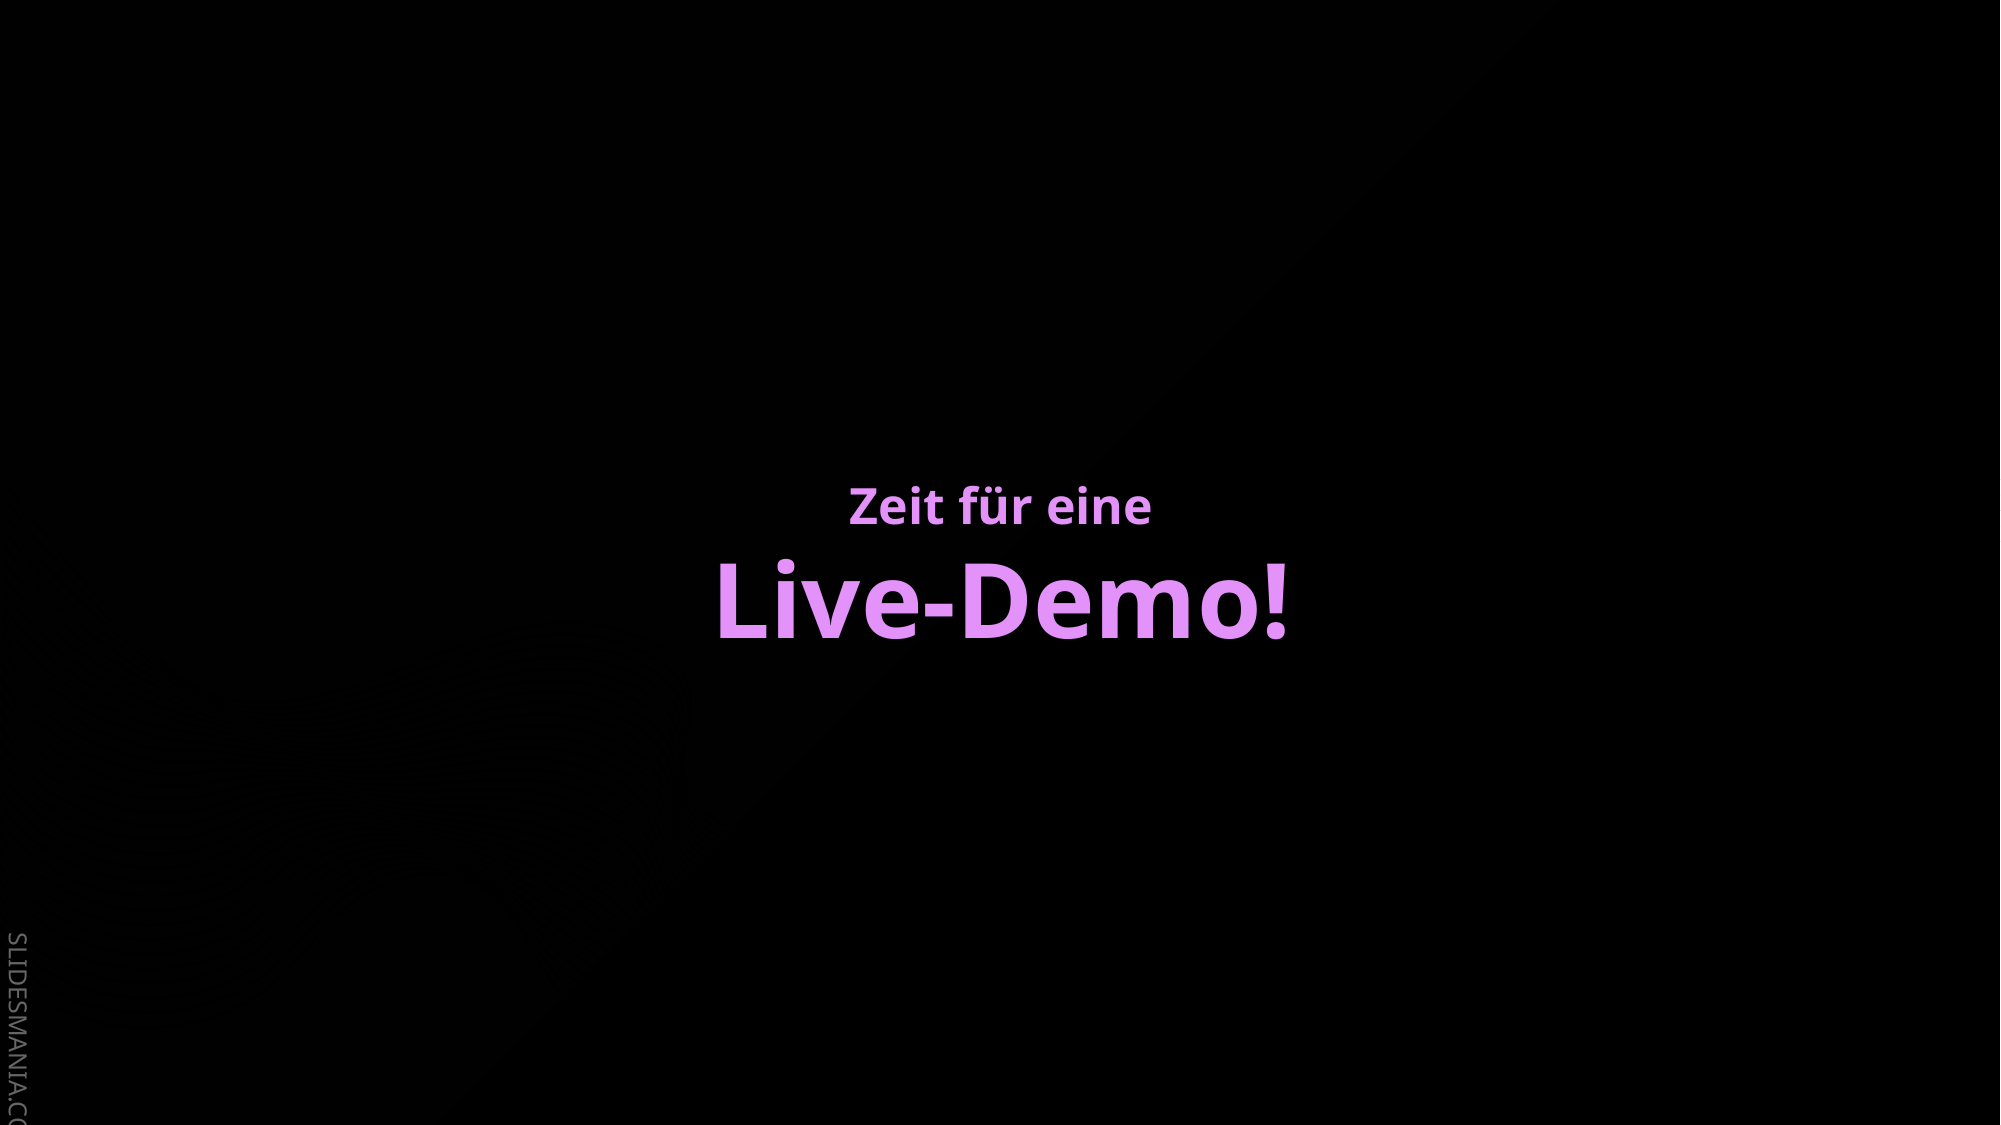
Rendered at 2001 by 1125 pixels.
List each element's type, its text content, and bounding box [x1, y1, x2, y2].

title Zeit für eine Live-Demo! [91, 307, 1912, 826]
